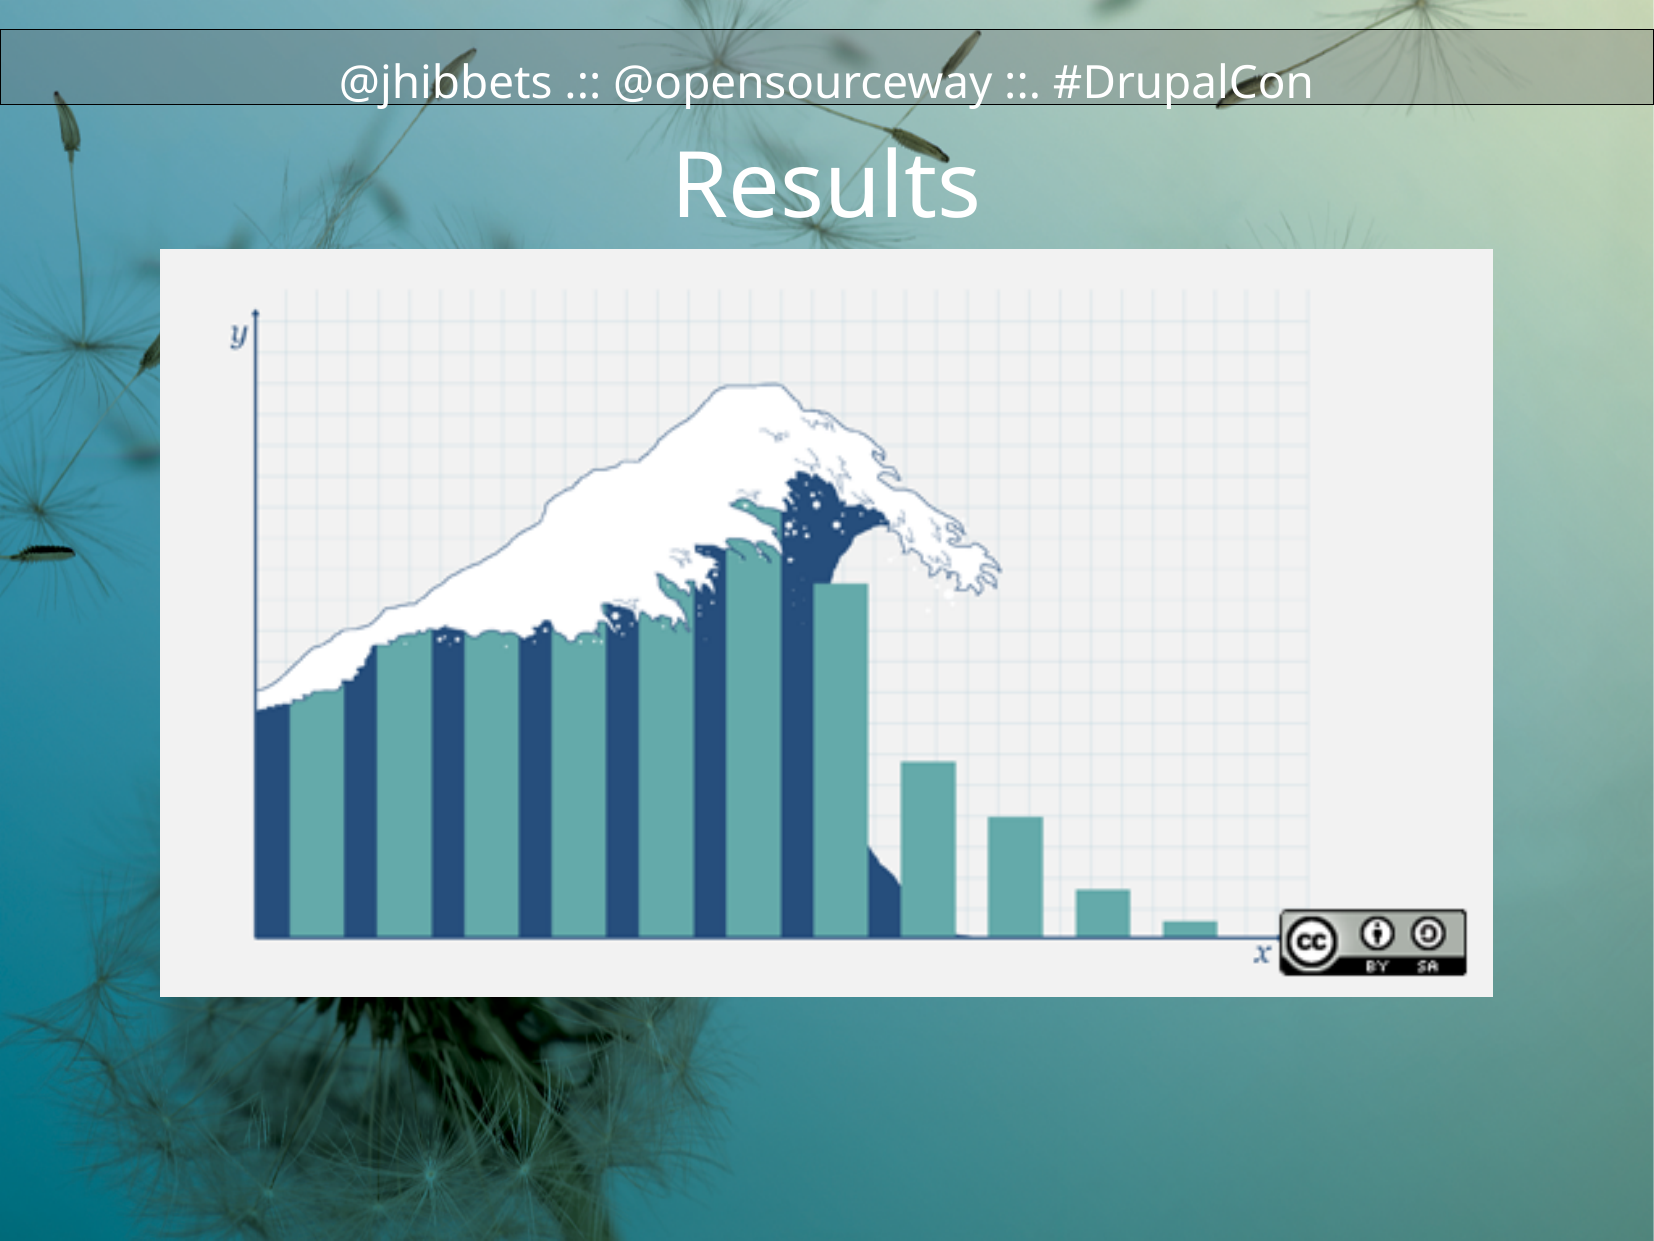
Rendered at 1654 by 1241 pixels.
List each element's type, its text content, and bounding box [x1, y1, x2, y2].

picture [0, 105, 1654, 1241]
title Results [82, 78, 1571, 287]
picture [0, 0, 1654, 29]
